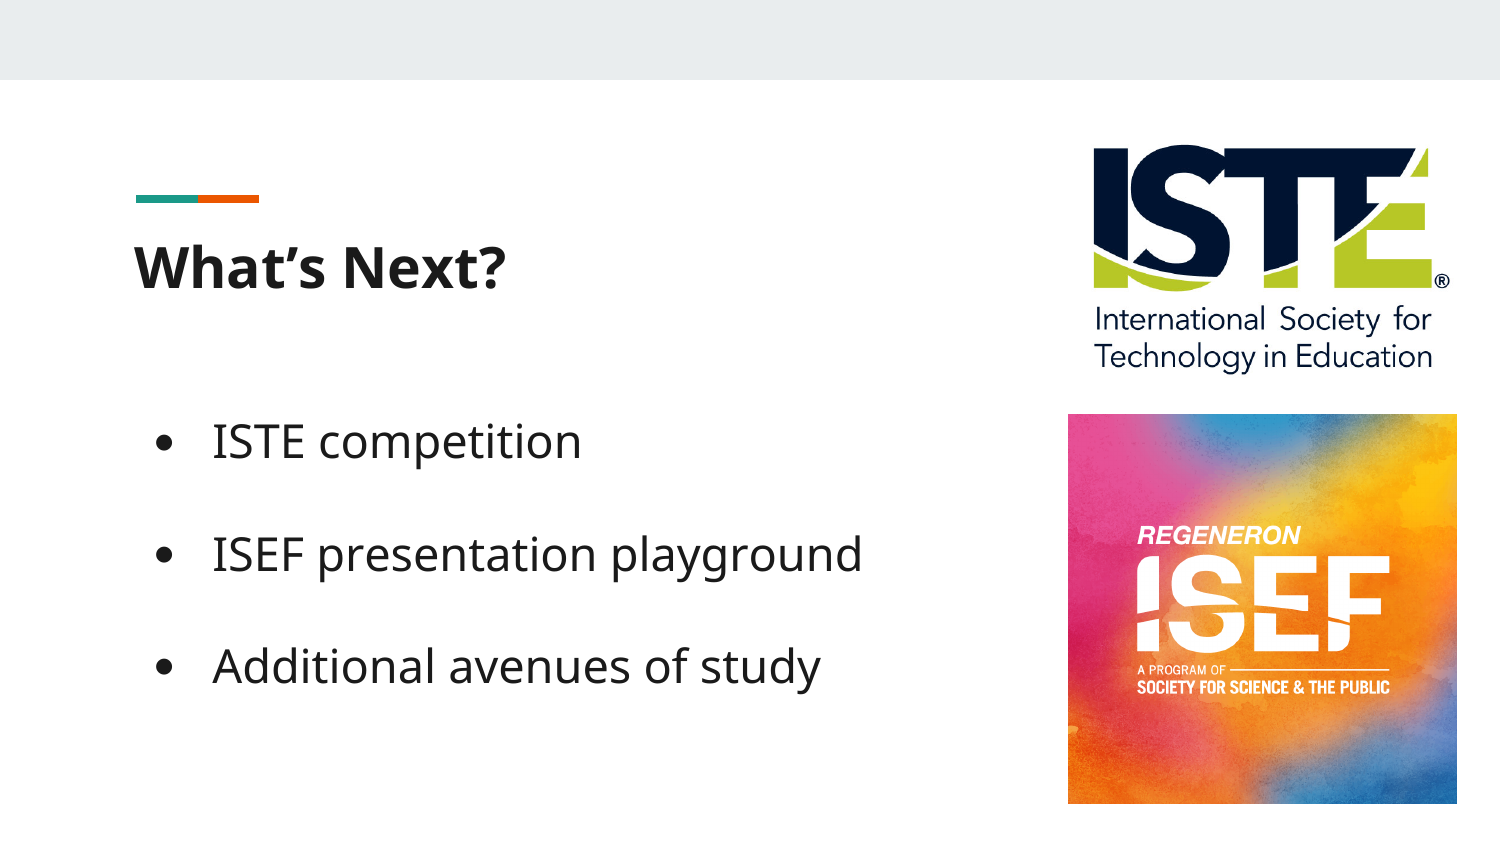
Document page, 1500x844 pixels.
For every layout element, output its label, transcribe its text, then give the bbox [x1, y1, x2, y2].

picture [1024, 132, 1500, 804]
list ISTE competition ISEF presentation playground Additional avenues of study [119, 341, 947, 712]
title What’s Next? [119, 216, 1024, 305]
